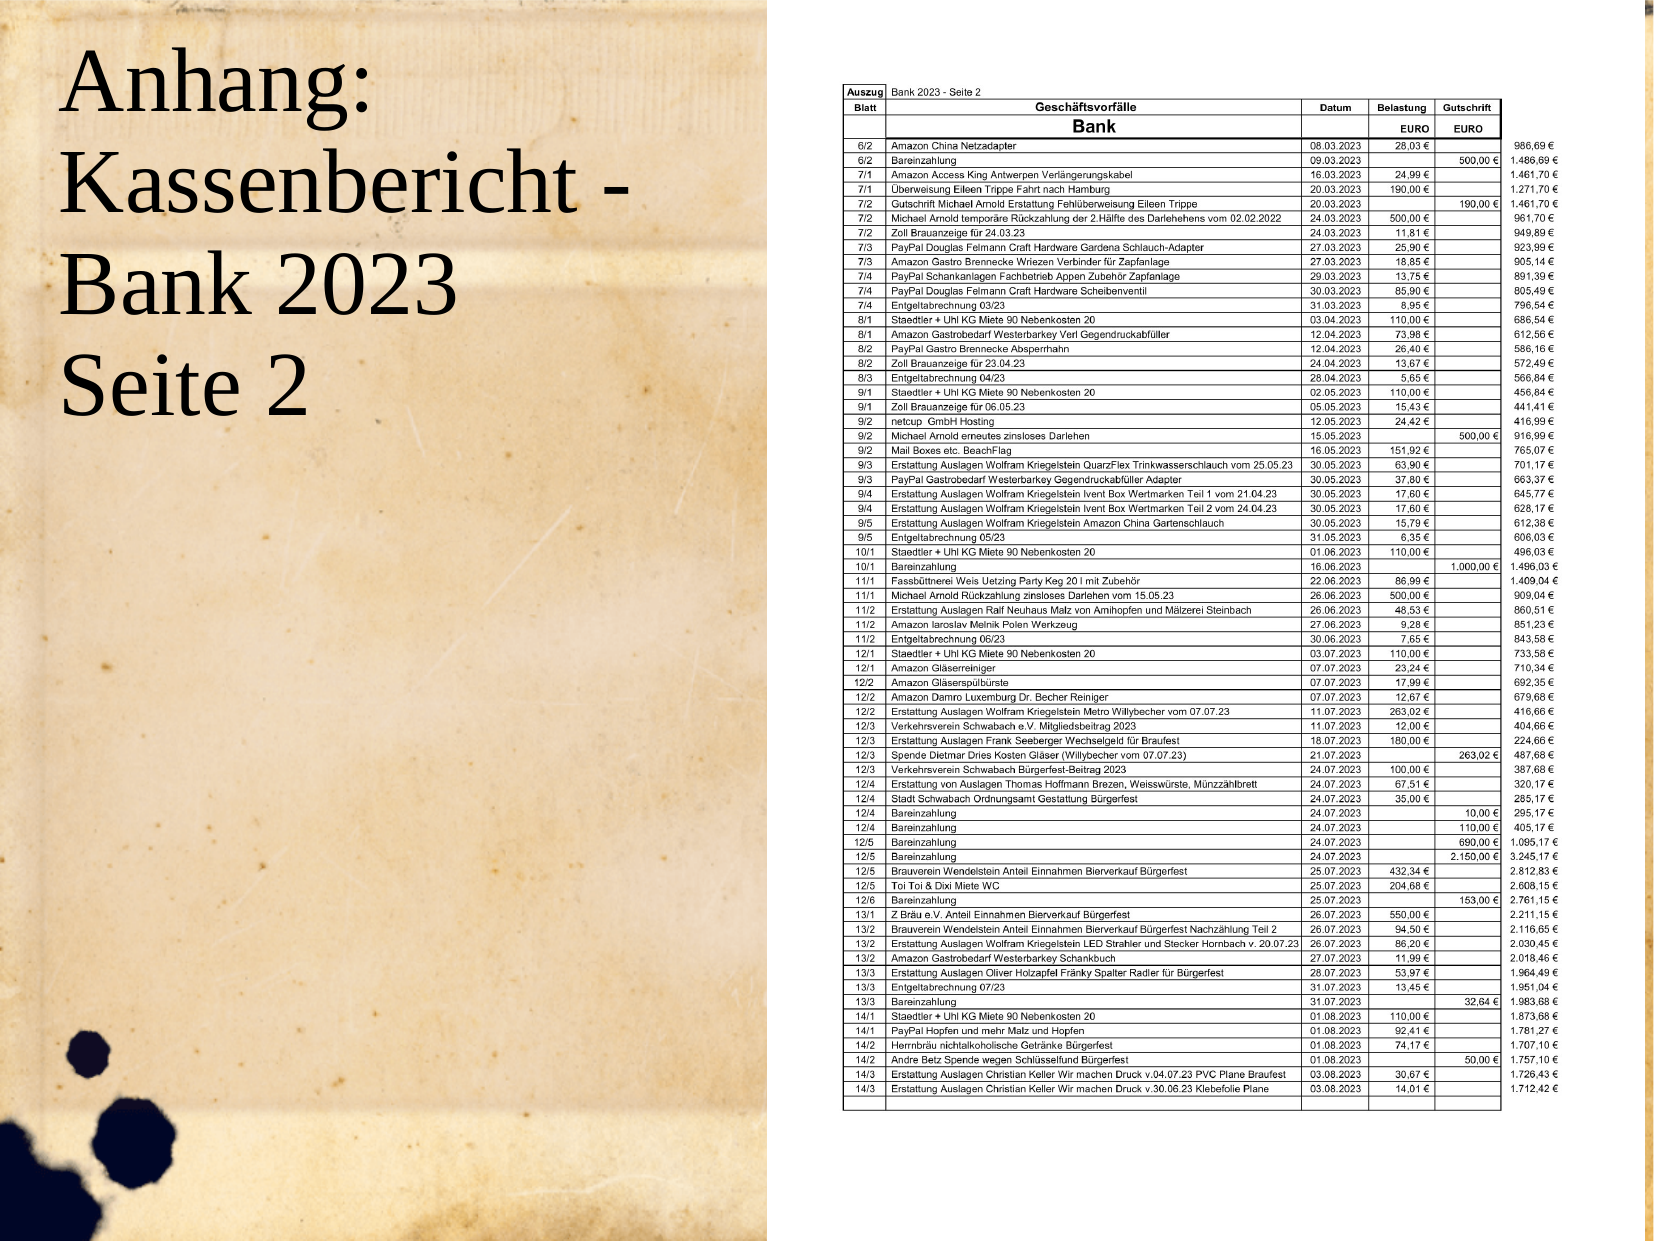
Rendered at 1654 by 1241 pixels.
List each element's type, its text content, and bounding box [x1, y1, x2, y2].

title Anhang: Kassenbericht - Bank 2023 Seite 2 [59, 29, 767, 538]
picture [0, 0, 1654, 1241]
